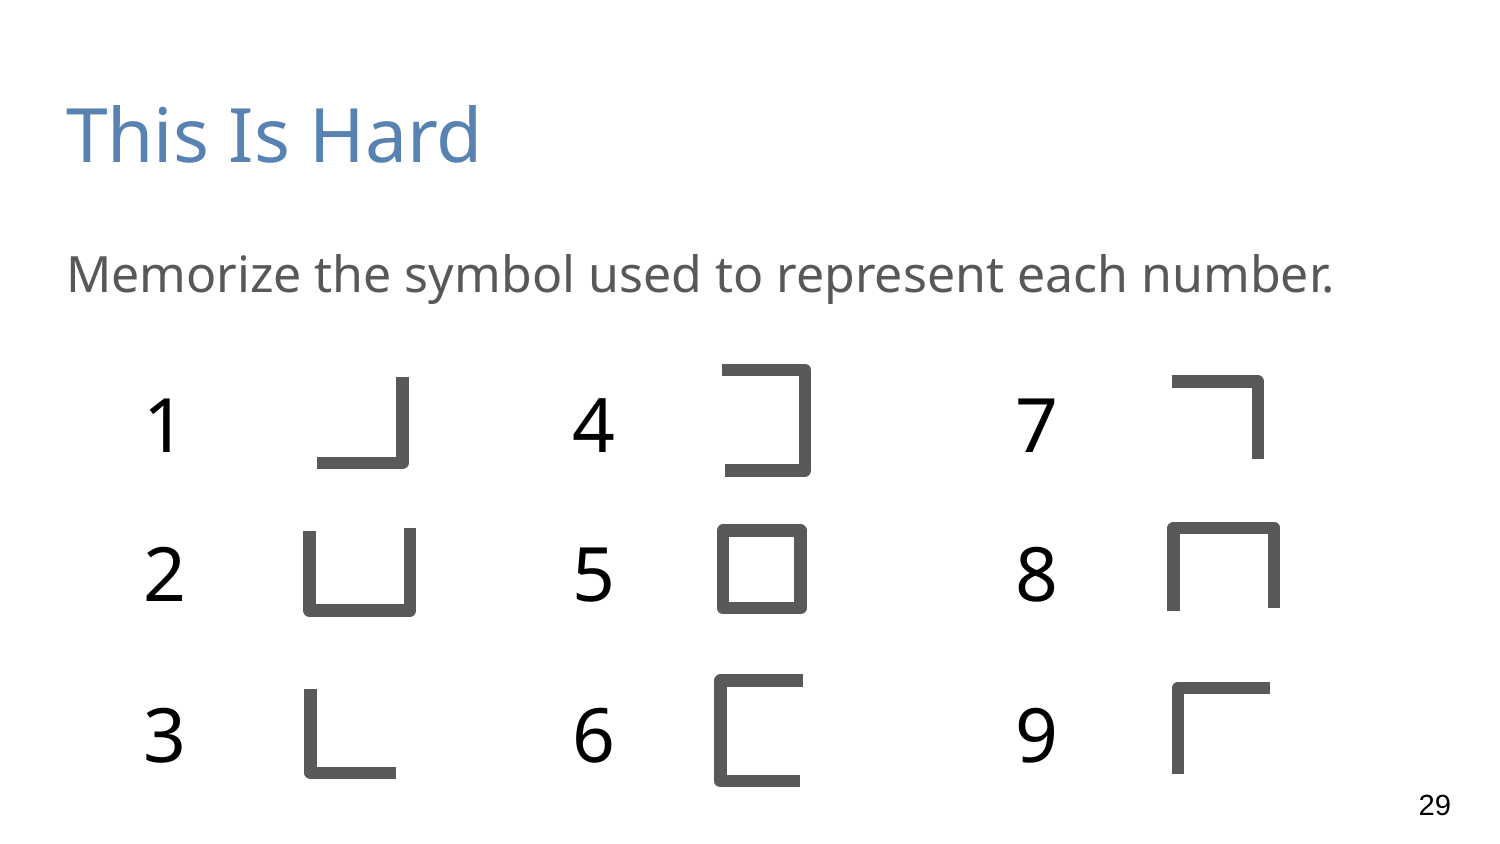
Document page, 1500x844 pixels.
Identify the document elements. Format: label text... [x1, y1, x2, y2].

text_box 9 [1000, 672, 1128, 789]
text_box 8 [1000, 511, 1128, 628]
text_box 6 [557, 672, 685, 789]
text_box 4 [557, 362, 685, 479]
text_box 2 [129, 511, 257, 628]
text_box 1 [129, 362, 257, 479]
text_box 7 [1000, 362, 1128, 479]
text_box Memorize the symbol used to represent each number. [51, 218, 1401, 335]
title This Is Hard [51, 72, 1449, 189]
text_box 3 [129, 672, 257, 789]
text_box 5 [557, 511, 685, 628]
